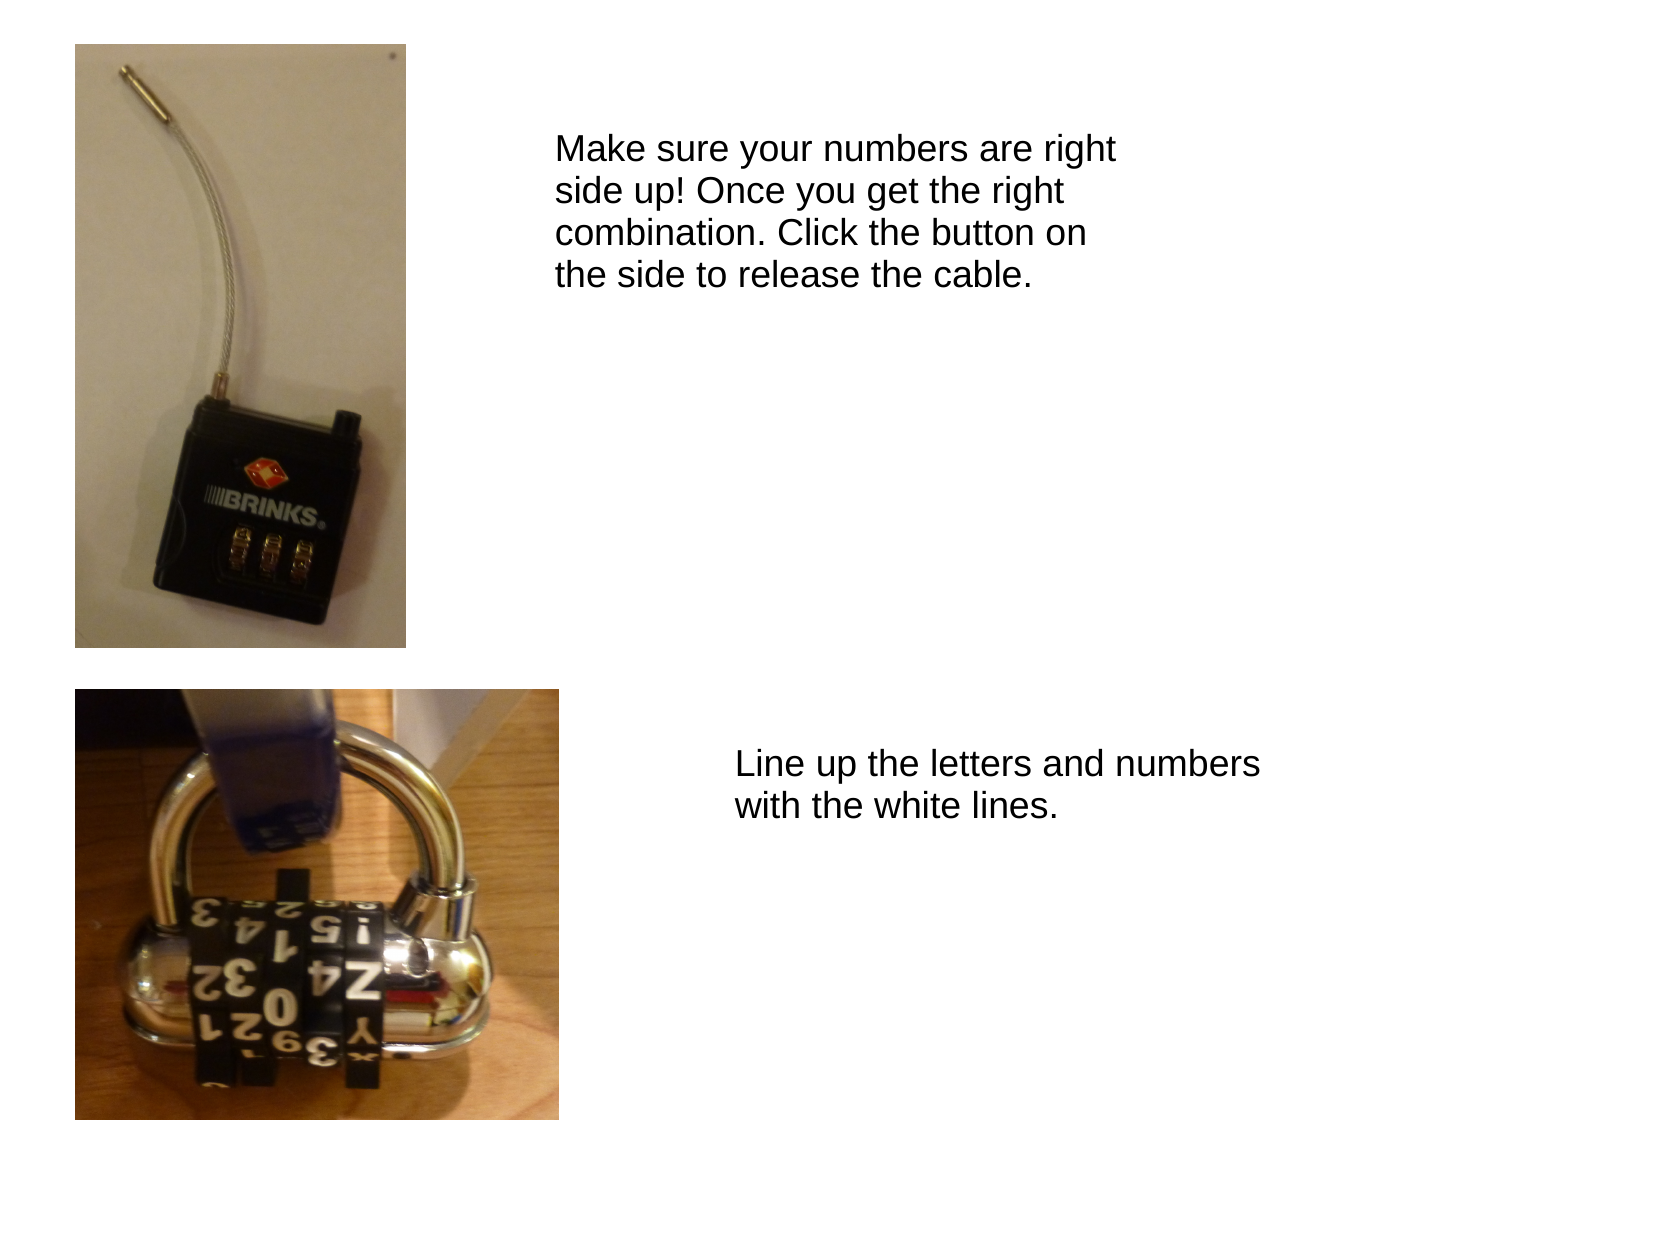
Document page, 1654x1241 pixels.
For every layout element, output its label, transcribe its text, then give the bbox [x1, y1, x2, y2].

text_box Line up the letters and numbers with the white lines. [720, 735, 1291, 833]
picture [75, 689, 559, 1120]
text_box Make sure your numbers are right side up! Once you get the right combination. Click the button on the side to release the cable. [540, 120, 1141, 301]
picture [75, 44, 406, 648]
